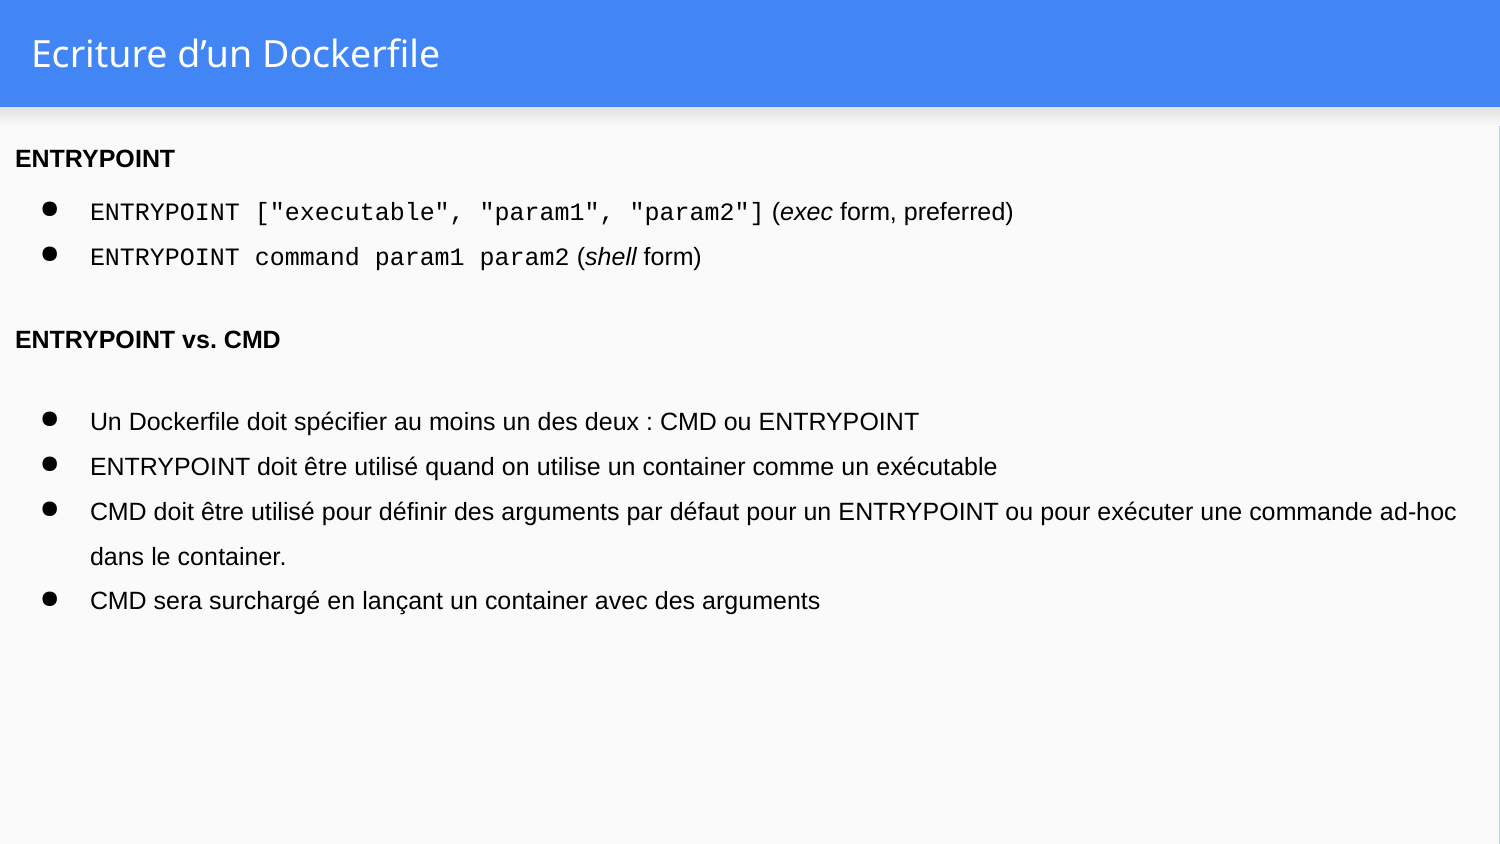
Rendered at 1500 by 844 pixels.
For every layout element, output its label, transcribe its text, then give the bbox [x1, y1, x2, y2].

title Ecriture d’un Dockerfile [16, 2, 1464, 102]
text_box ENTRYPOINT ENTRYPOINT ["executable", "param1", "param2"] (exec form, preferred) ENTRYPOINT command param1 param2 (shell form) ENTRYPOINT vs. CMD Un Dockerfile doit spécifier au moins un des deux : CMD ou ENTRYPOINT ENTRYPOINT doit être utilisé quand on utilise un container comme un exécutable CMD doit être utilisé pour définir des arguments par défaut pour un ENTRYPOINT ou pour exécuter une commande ad-hoc dans le container. CMD sera surchargé en lançant un container avec des arguments [0, 112, 1489, 831]
